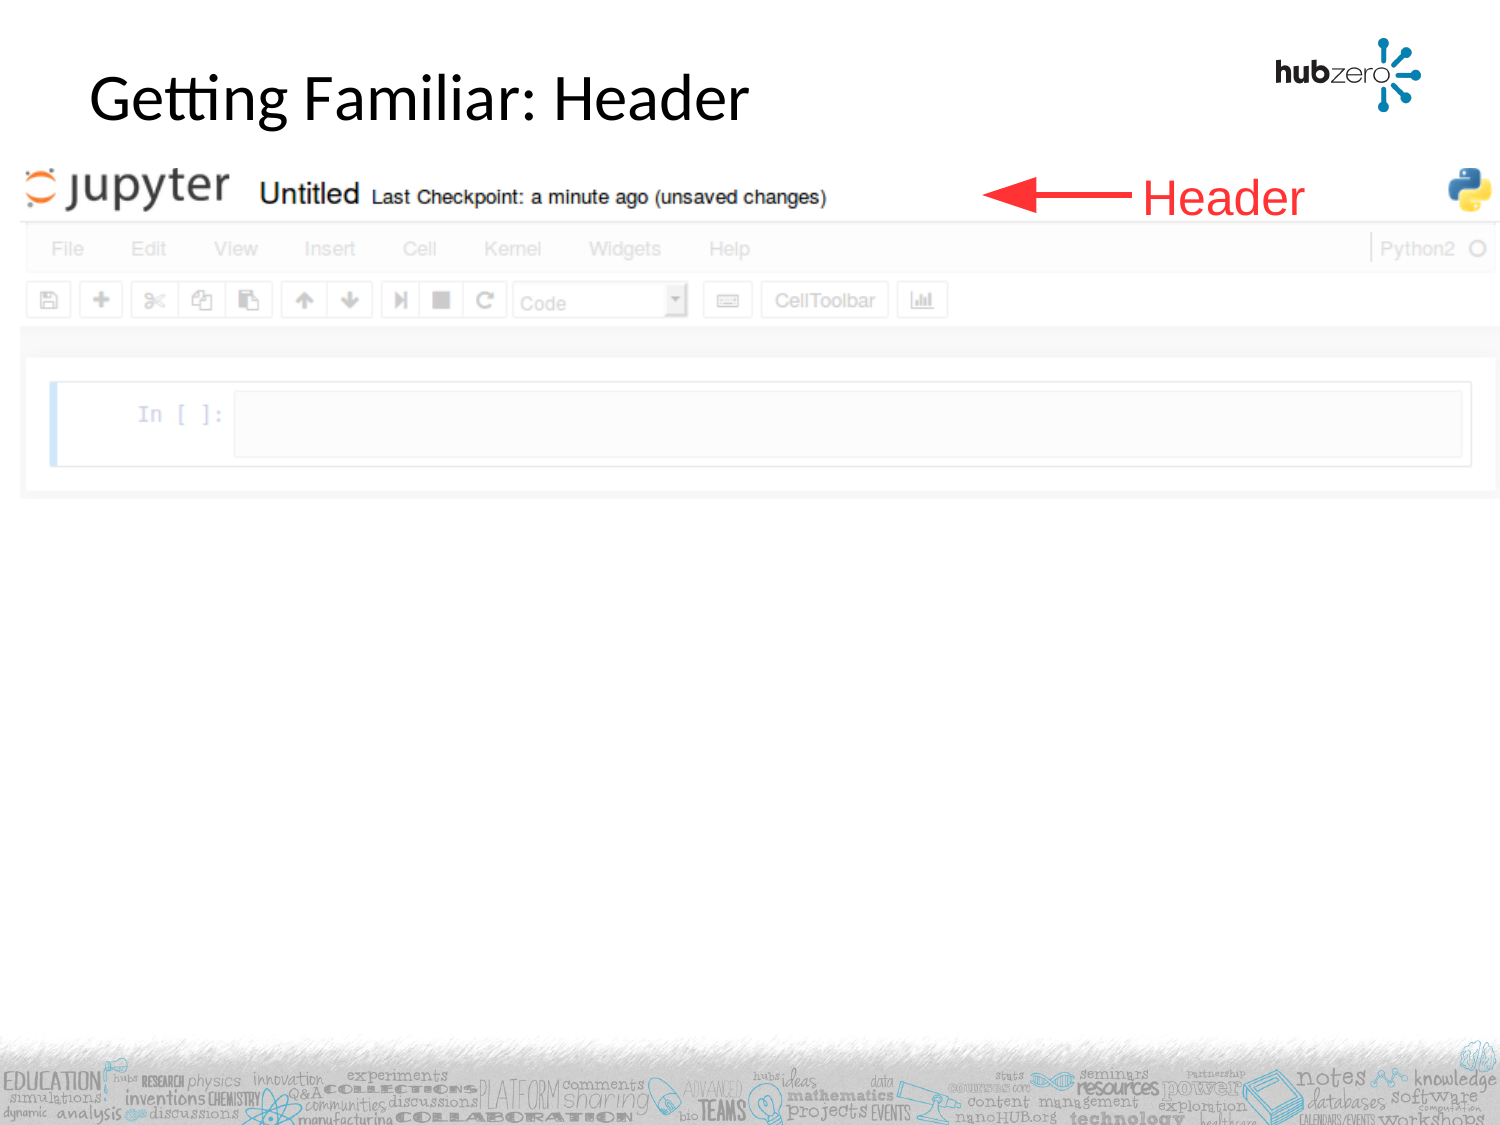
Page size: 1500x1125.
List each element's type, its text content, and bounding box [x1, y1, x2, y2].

text_box [8, 224, 1500, 526]
text_box Header [1127, 157, 1321, 233]
picture [1272, 35, 1424, 44]
picture [1321, 168, 1500, 224]
picture [0, 1034, 1500, 1125]
title Getting Familiar: Header [75, 44, 1425, 144]
picture [20, 168, 1127, 224]
